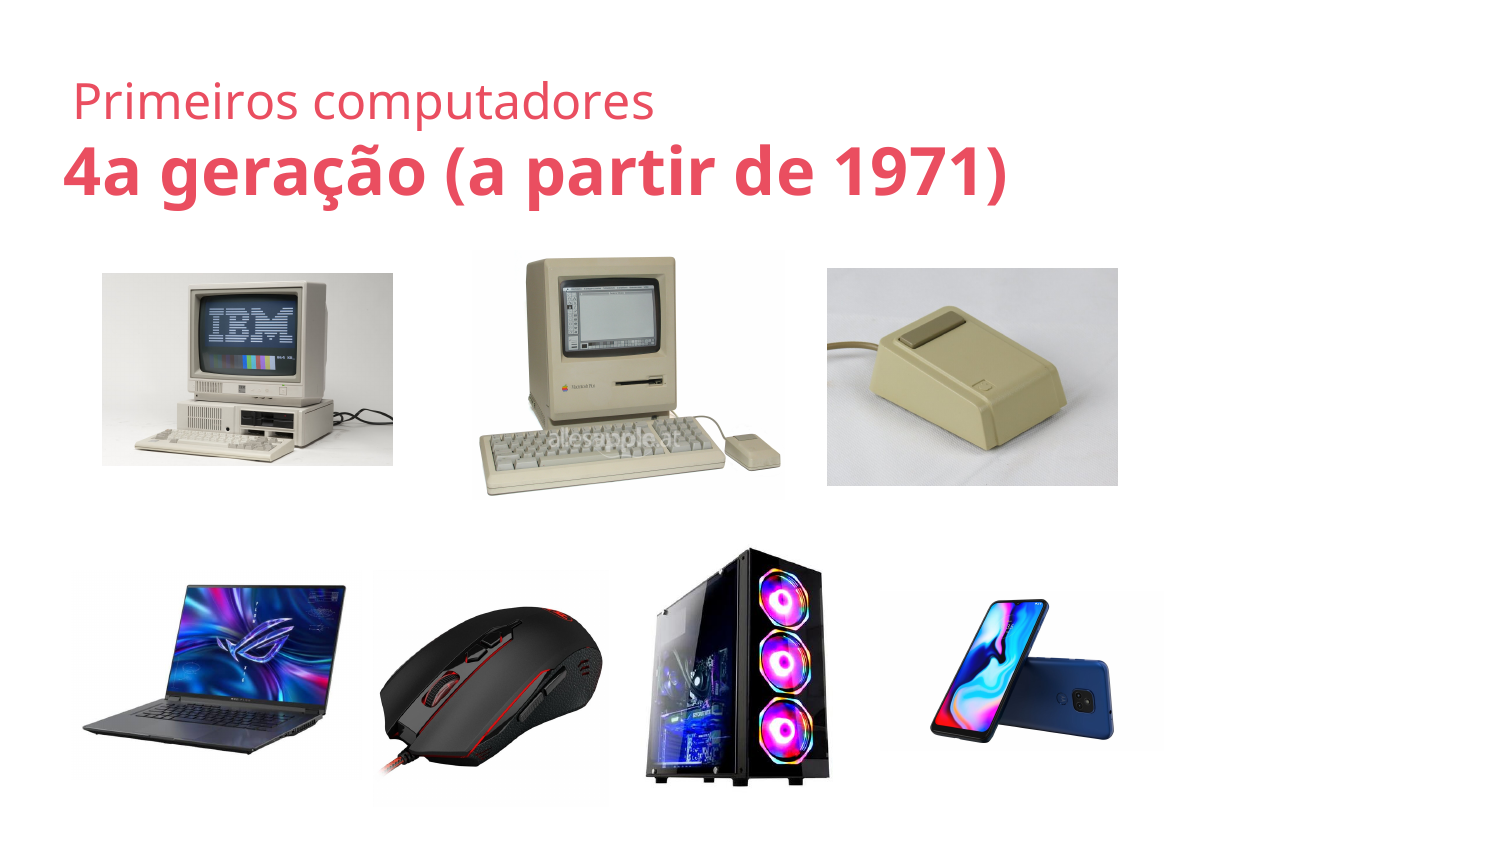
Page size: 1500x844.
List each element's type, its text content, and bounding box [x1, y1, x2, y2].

picture [472, 250, 785, 500]
picture [102, 273, 393, 466]
text_box 4a geração (a partir de 1971) [48, 93, 1078, 232]
picture [827, 268, 1118, 486]
text_box Primeiros computadores [57, 45, 1274, 126]
picture [880, 591, 1164, 751]
picture [71, 570, 362, 780]
picture [373, 570, 609, 807]
picture [620, 544, 870, 794]
